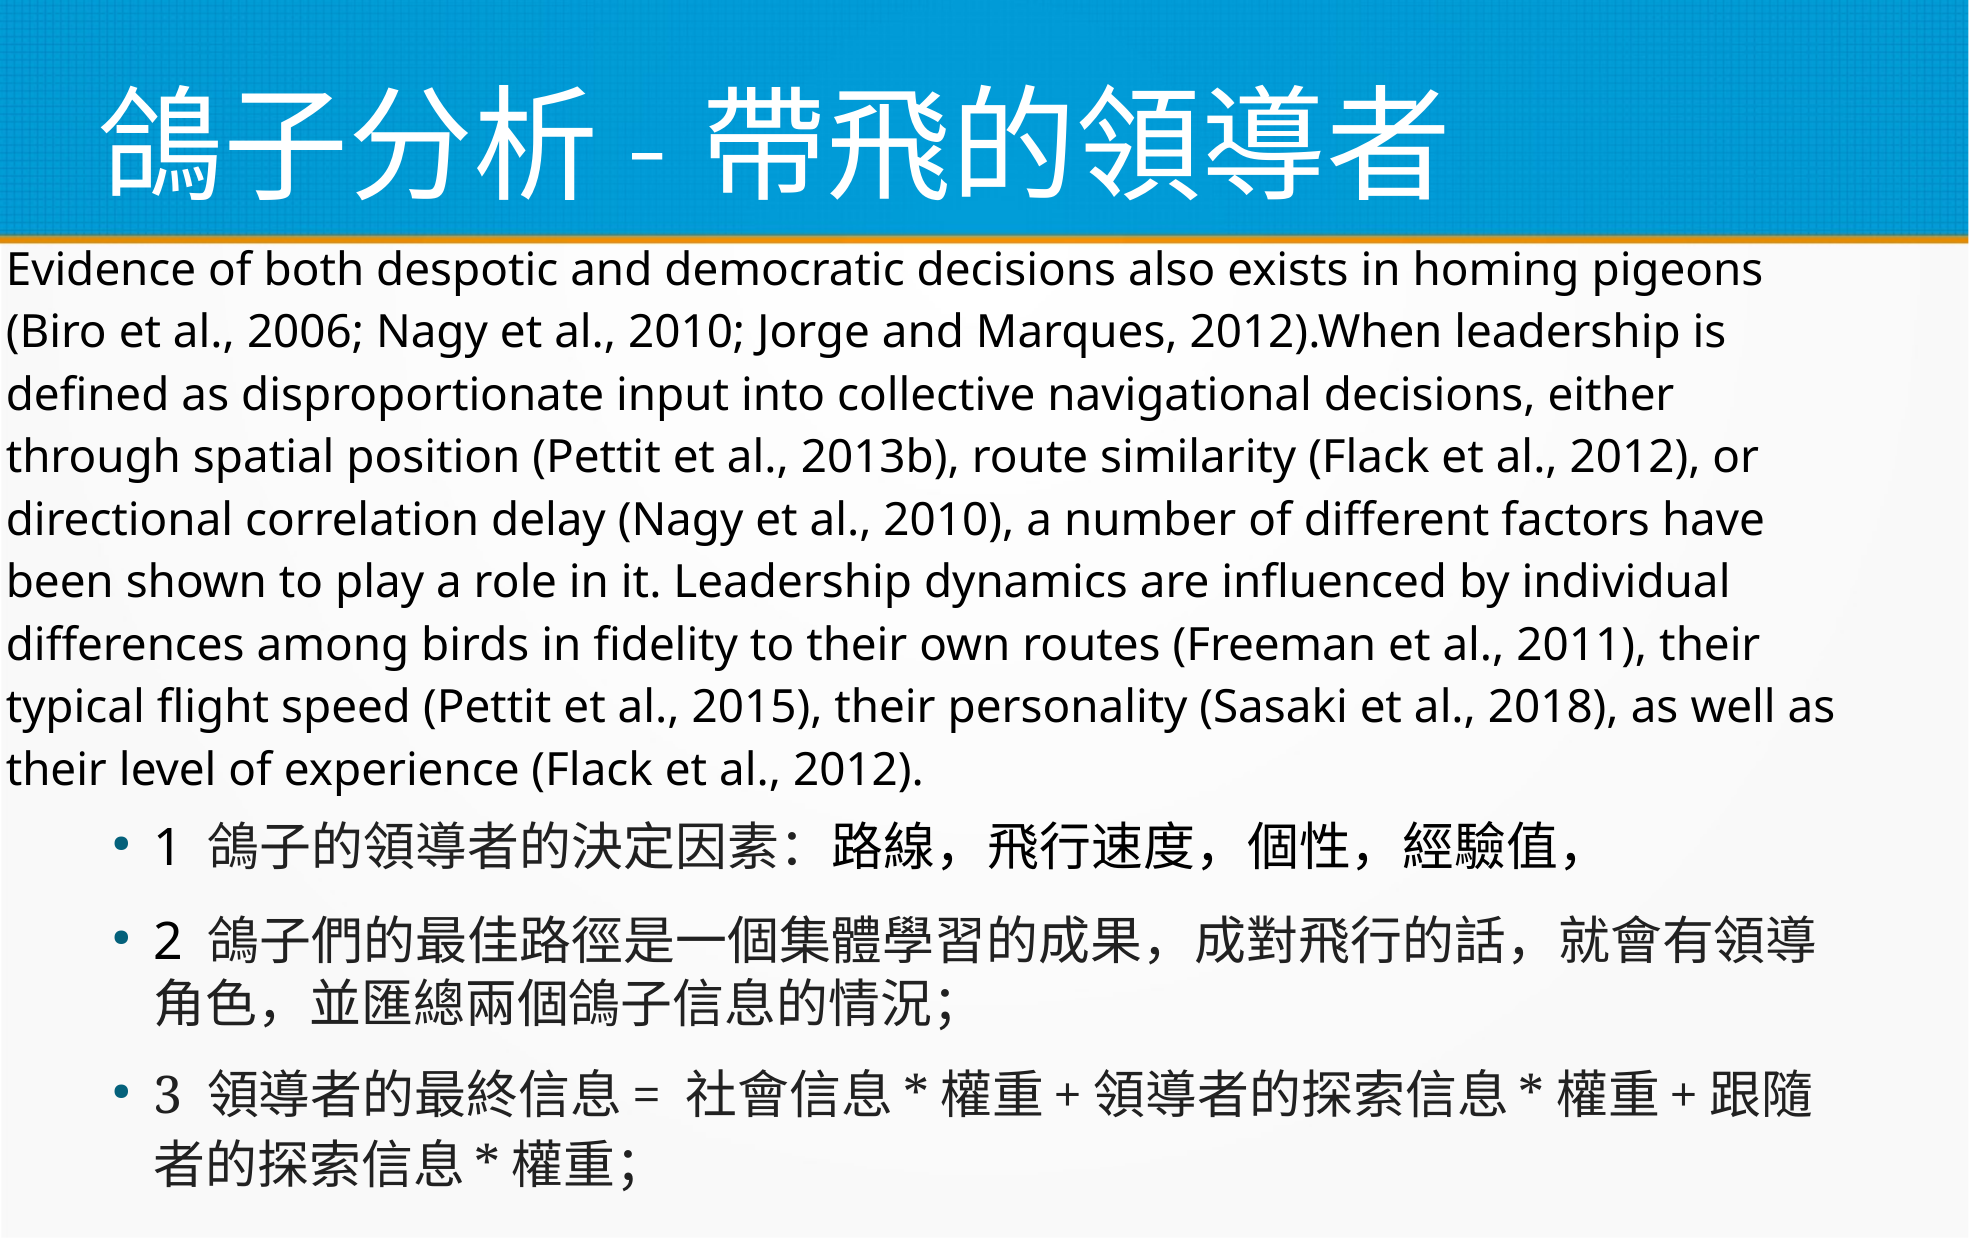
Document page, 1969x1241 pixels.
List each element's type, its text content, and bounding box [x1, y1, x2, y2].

title 鴿子分析-帶飛的領導者 [98, 19, 1870, 227]
list 1 鴿子的領導者的決定因素：路線，飛行速度，個性，經驗值， 2 鴿子們的最佳路徑是一個集體學習的成果，成對飛行的話，就會有領導角色，並匯總兩個鴿子信息的情況； 3 領導者的最終信息= 社會信息*權重+領導者的探索信息*權重+跟隨者的探索信息*權重； [98, 810, 1861, 1201]
picture [0, 233, 1969, 1241]
text_box Evidence of both despotic and democratic decisions also exists in homing pigeons (Biro et al., 2006; Nagy et al., 2010; Jorge and Marques, 2012).When leadership is defined as disproportionate input into collective navigational decisions, either through spatial position (Pettit et al., 2013b), route similarity (Flack et al., 2012), or directional correlation delay (Nagy et al., 2010), a number of different factors have been shown to play a role in it. Leadership dynamics are influenced by individual differences among birds in fidelity to their own routes (Freeman et al., 2011), their typical flight speed (Pettit et al., 2015), their personality (Sasaki et al., 2018), as well as their level of experience (Flack et al., 2012). [0, 240, 1861, 796]
